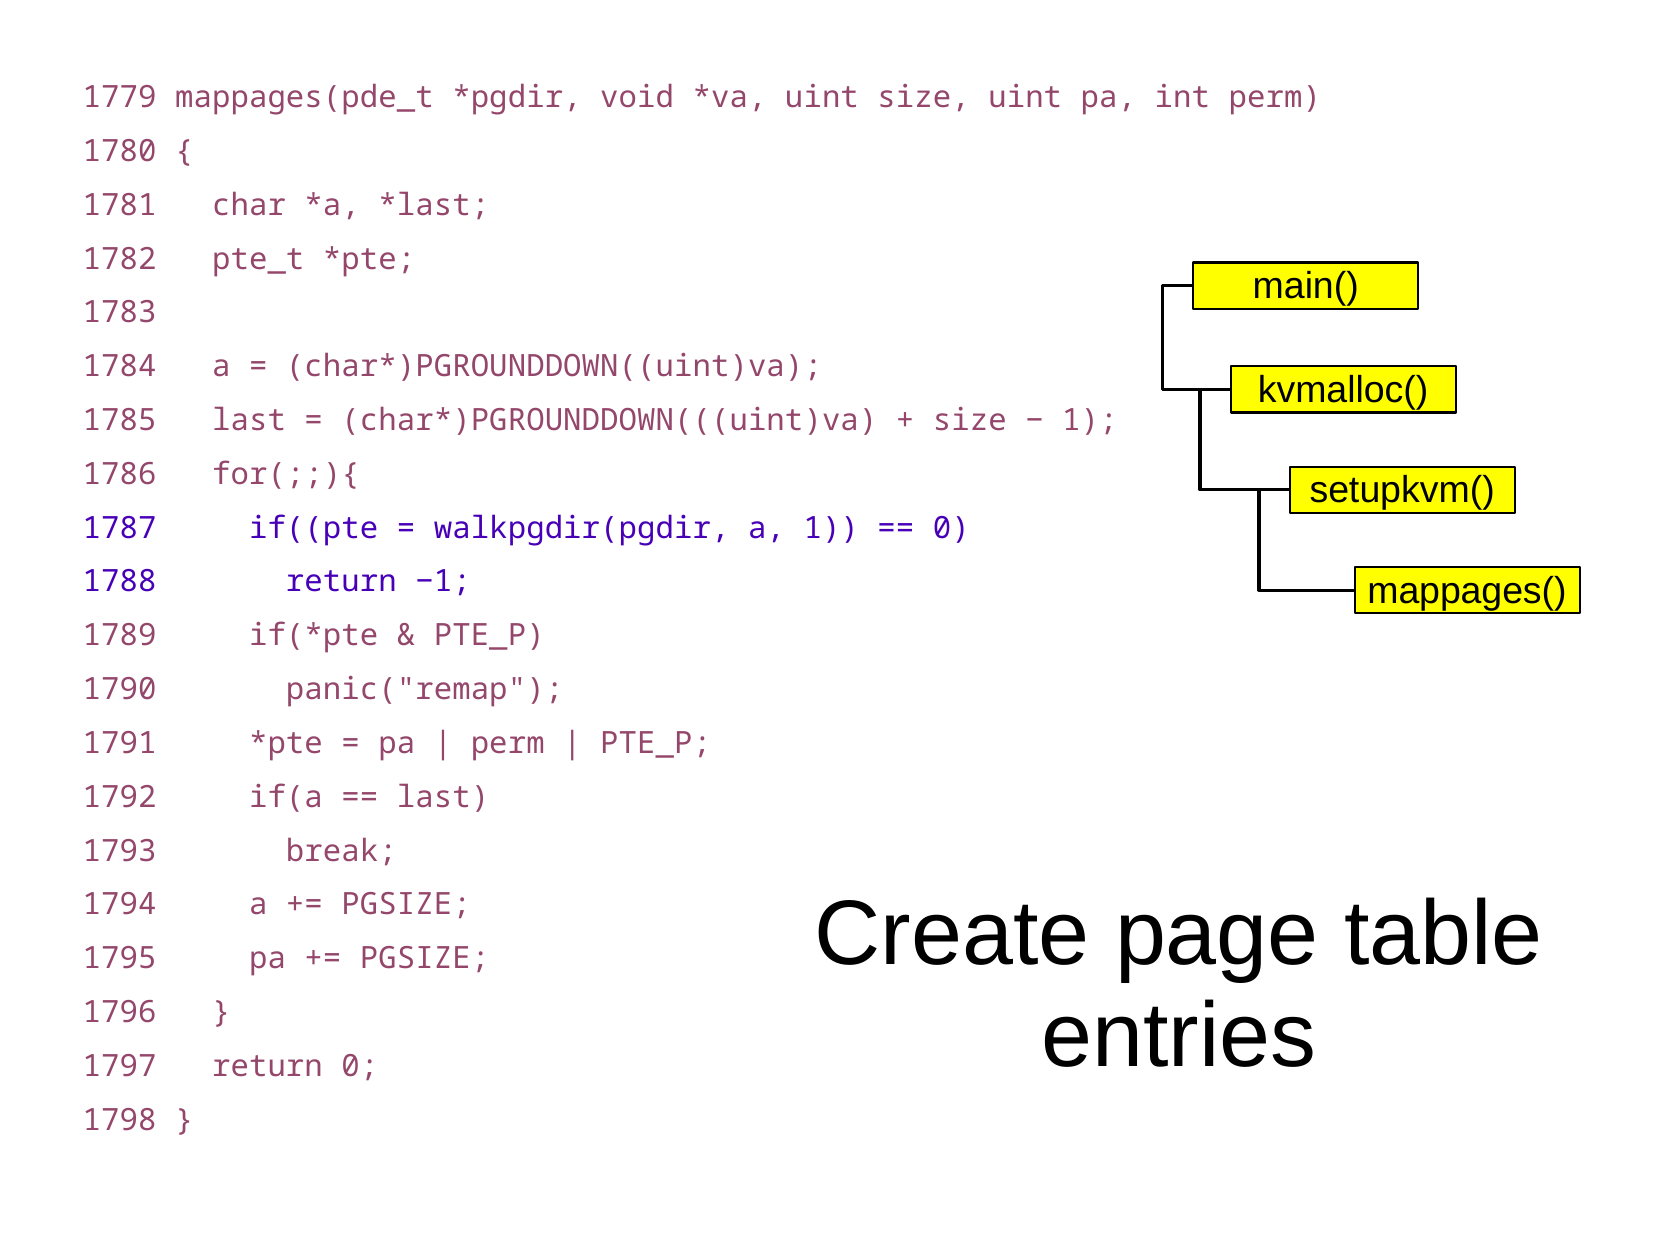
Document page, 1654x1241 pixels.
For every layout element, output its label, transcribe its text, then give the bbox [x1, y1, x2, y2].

text_box setupkvm() [1289, 466, 1515, 513]
text_box mappages() [1354, 567, 1580, 614]
text_box main() [1193, 262, 1419, 309]
title Create page table entries [787, 880, 1571, 1088]
list 1779 mappages(pde_t *pgdir, void *va, uint size, uint pa, int perm) 1780 { 1781 char *a, *last; 1782 pte_t *pte; 1783 1784 a = (char*)PGROUNDDOWN((uint)va); 1785 last = (char*)PGROUNDDOWN(((uint)va) + size − 1); 1786 for(;;){ 1787 if((pte = walkpgdir(pgdir, a, 1)) == 0) 1788 return −1; 1789 if(*pte & PTE_P) 1790 panic("remap"); 1791 *pte = pa | perm | PTE_P; 1792 if(a == last) 1793 break; 1794 a += PGSIZE; 1795 pa += PGSIZE; 1796 } 1797 return 0; 1798 } [82, 75, 1571, 1163]
text_box kvmalloc() [1230, 366, 1456, 413]
